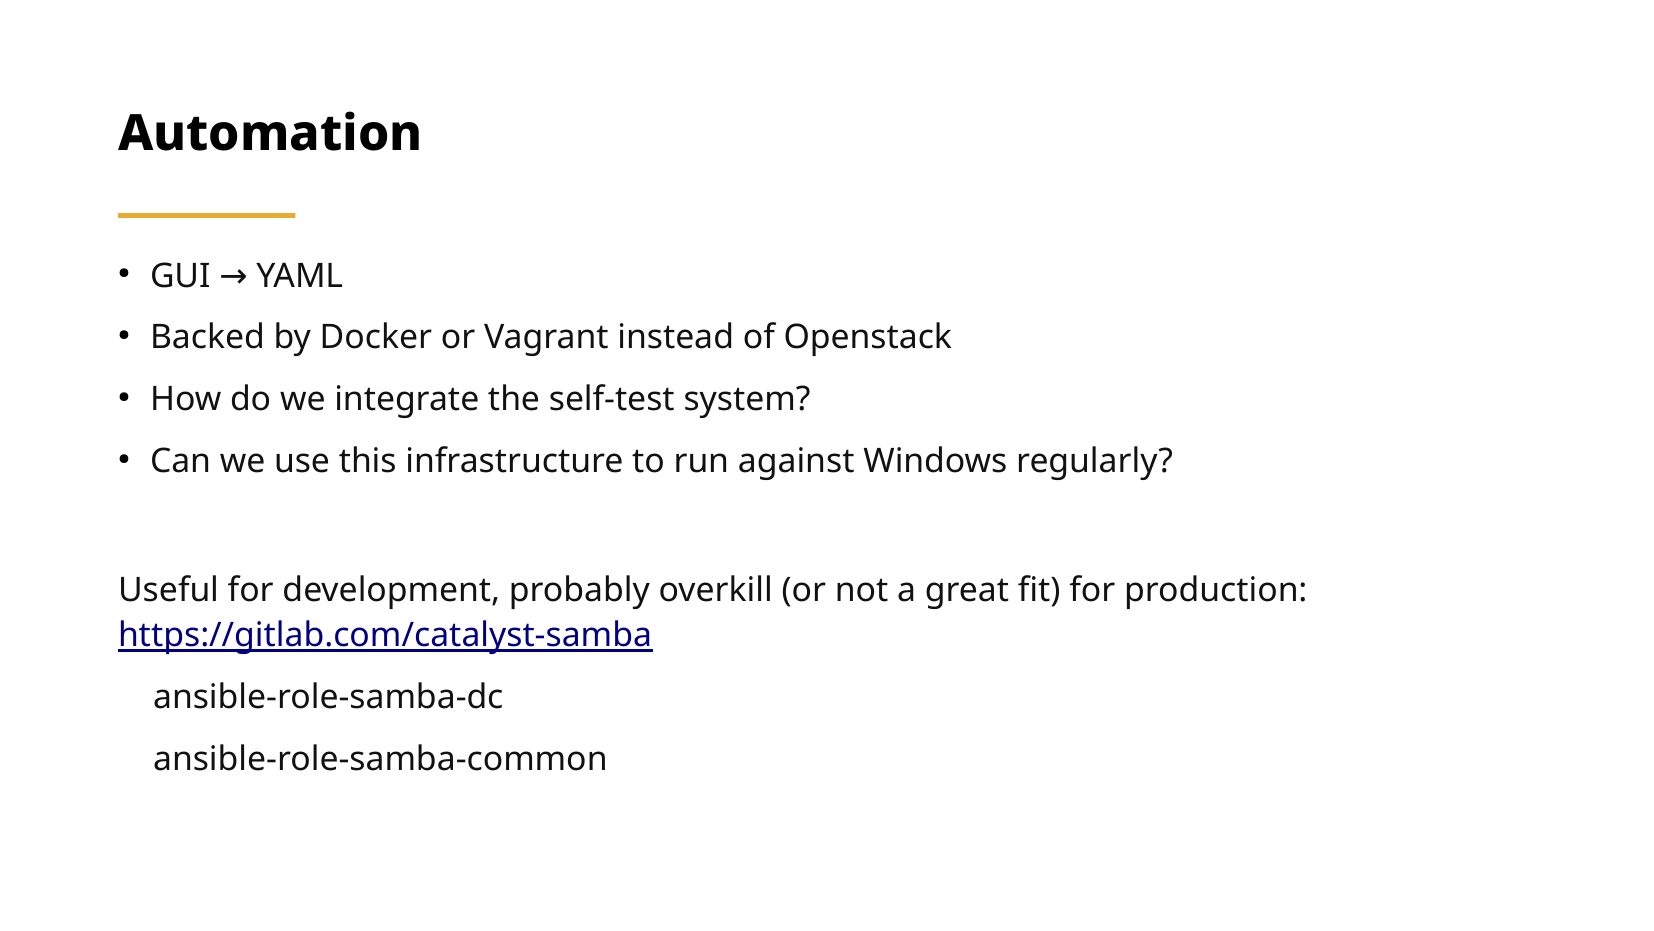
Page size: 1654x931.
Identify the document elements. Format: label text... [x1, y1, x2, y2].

list GUI → YAML Backed by Docker or Vagrant instead of Openstack How do we integrate the self-test system? Can we use this infrastructure to run against Windows regularly? Useful for development, probably overkill (or not a great fit) for production: https://gitlab.com/catalyst-samba ansible-role-samba-dc ansible-role-samba-common [118, 250, 1536, 783]
title Automation [118, 94, 1536, 166]
